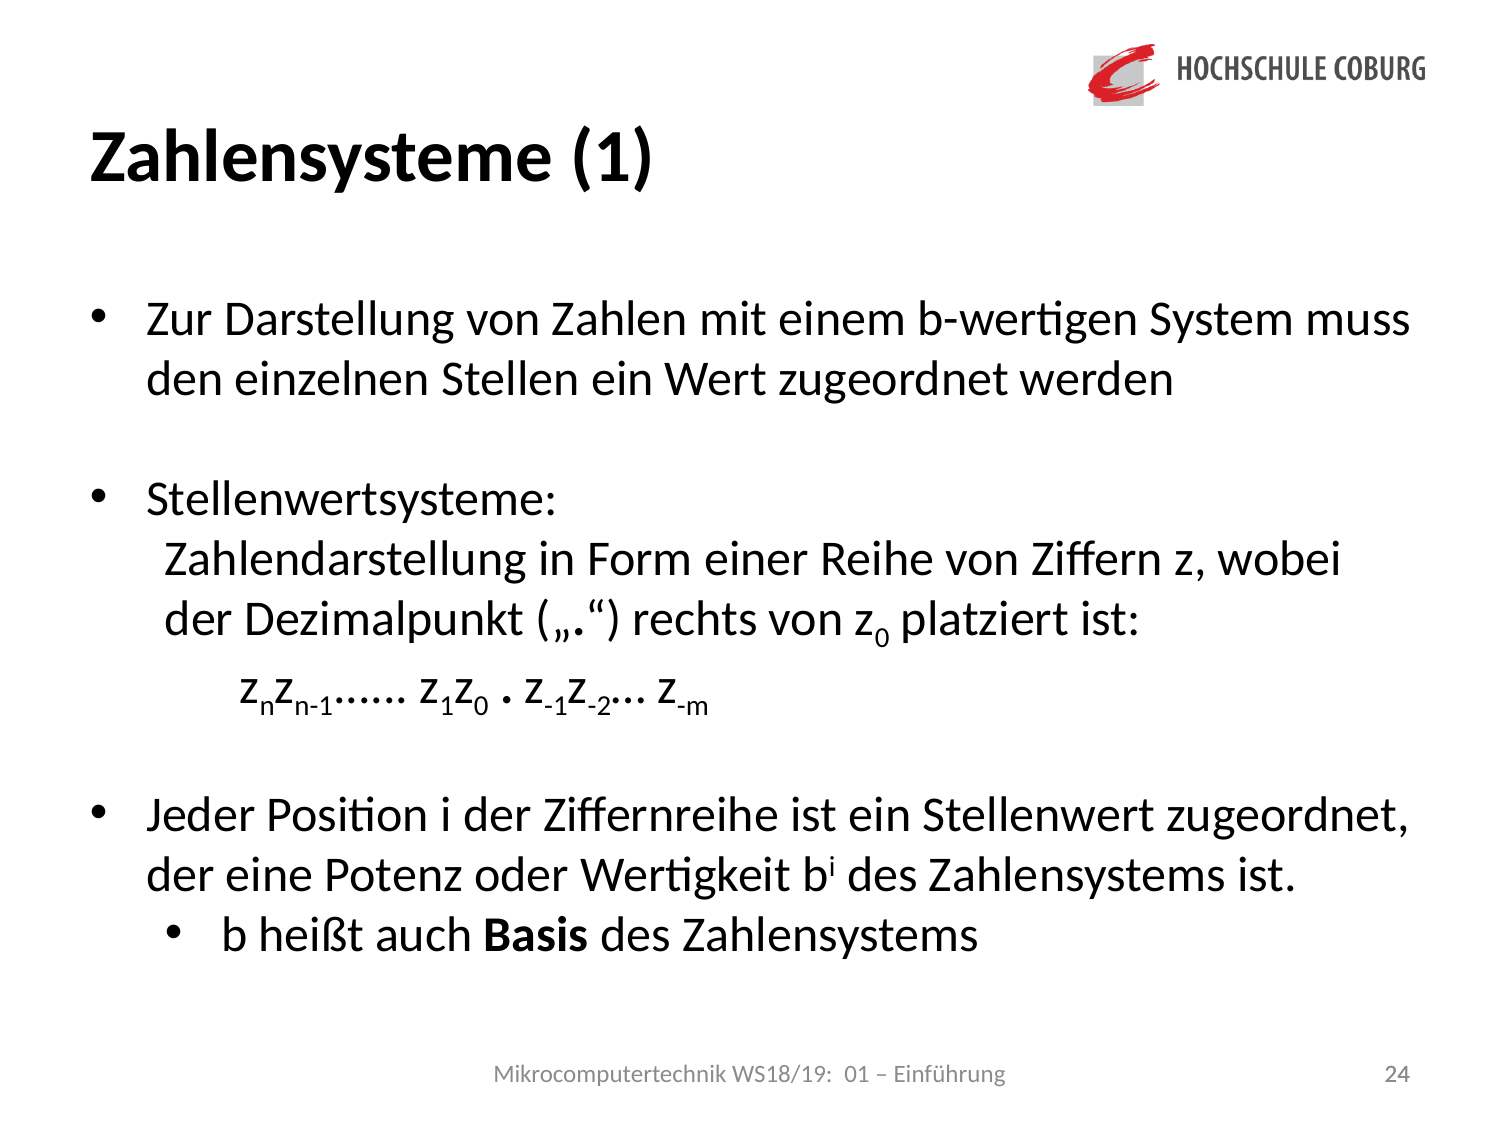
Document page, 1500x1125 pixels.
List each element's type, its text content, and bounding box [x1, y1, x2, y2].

picture [1088, 44, 1425, 106]
text_box Zur Darstellung von Zahlen mit einem b-wertigen System muss den einzelnen Stellen ein Wert zugeordnet werden Stellenwertsysteme: Zahlendarstellung in Form einer Reihe von Ziffern z, wobei der Dezimalpunkt („.“) rechts von z0 platziert ist: znzn-1...... z1z0 . z-1z-2… z-m Jeder Position i der Ziffernreihe ist ein Stellenwert zugeordnet, der eine Potenz oder Wertigkeit bi des Zahlensystems ist. b heißt auch Basis des Zahlensystems [75, 277, 1479, 970]
title Zahlensysteme (1) [75, 45, 1425, 259]
slide_number <number> [1074, 1042, 1425, 1103]
